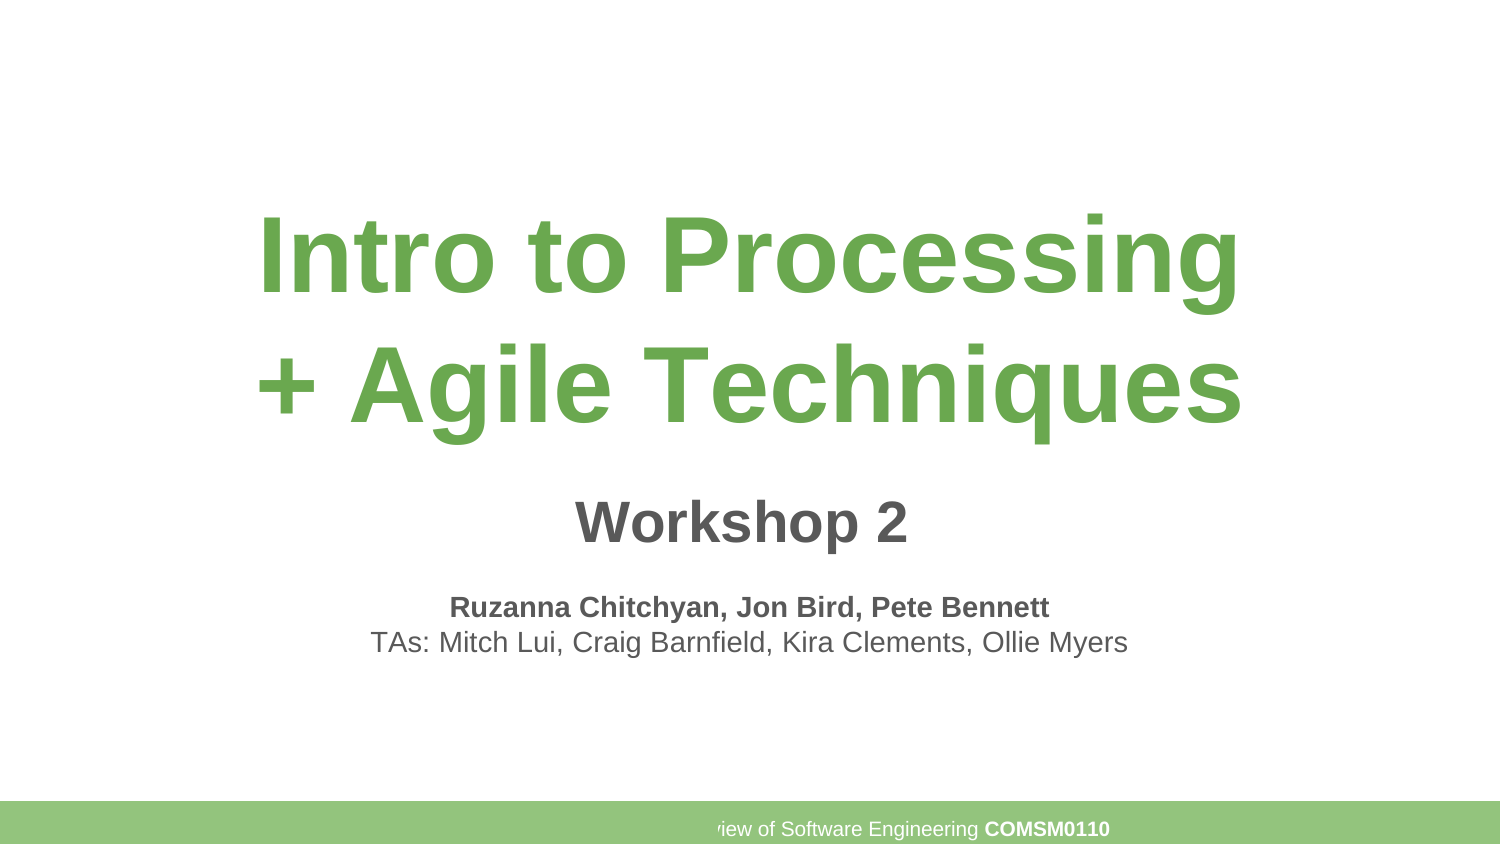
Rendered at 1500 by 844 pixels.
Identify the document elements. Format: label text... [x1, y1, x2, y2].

subtitle Workshop 2 Ruzanna Chitchyan, Jon Bird, Pete Bennett TAs: Mitch Lui, Craig Barnfield, Kira Clements, Ollie Myers [51, 468, 1449, 806]
title Intro to Processing + Agile Techniques [51, 122, 1449, 459]
